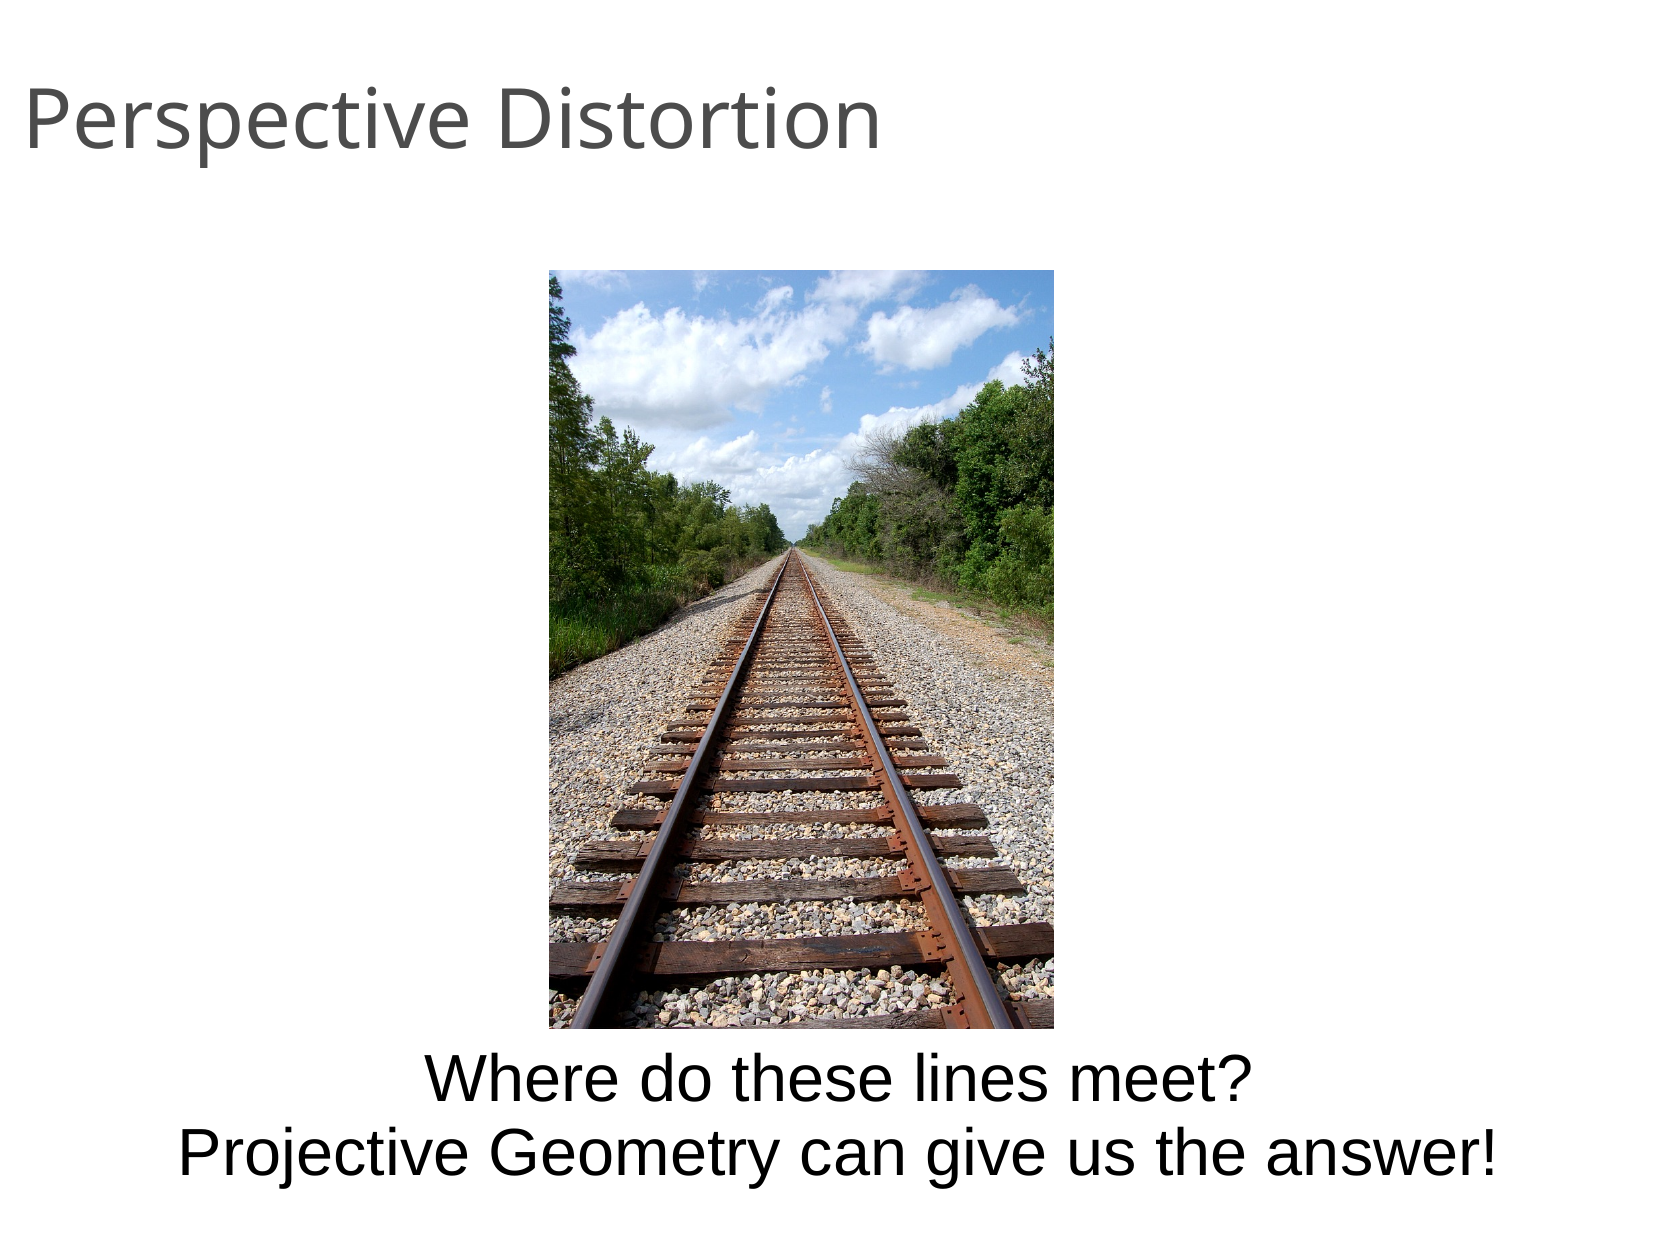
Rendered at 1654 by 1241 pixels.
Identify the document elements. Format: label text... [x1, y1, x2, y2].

title Perspective Distortion [22, 26, 1654, 205]
picture [549, 270, 1054, 1017]
subtitle Where do these lines meet? Projective Geometry can give us the answer! [25, 1017, 1654, 1213]
